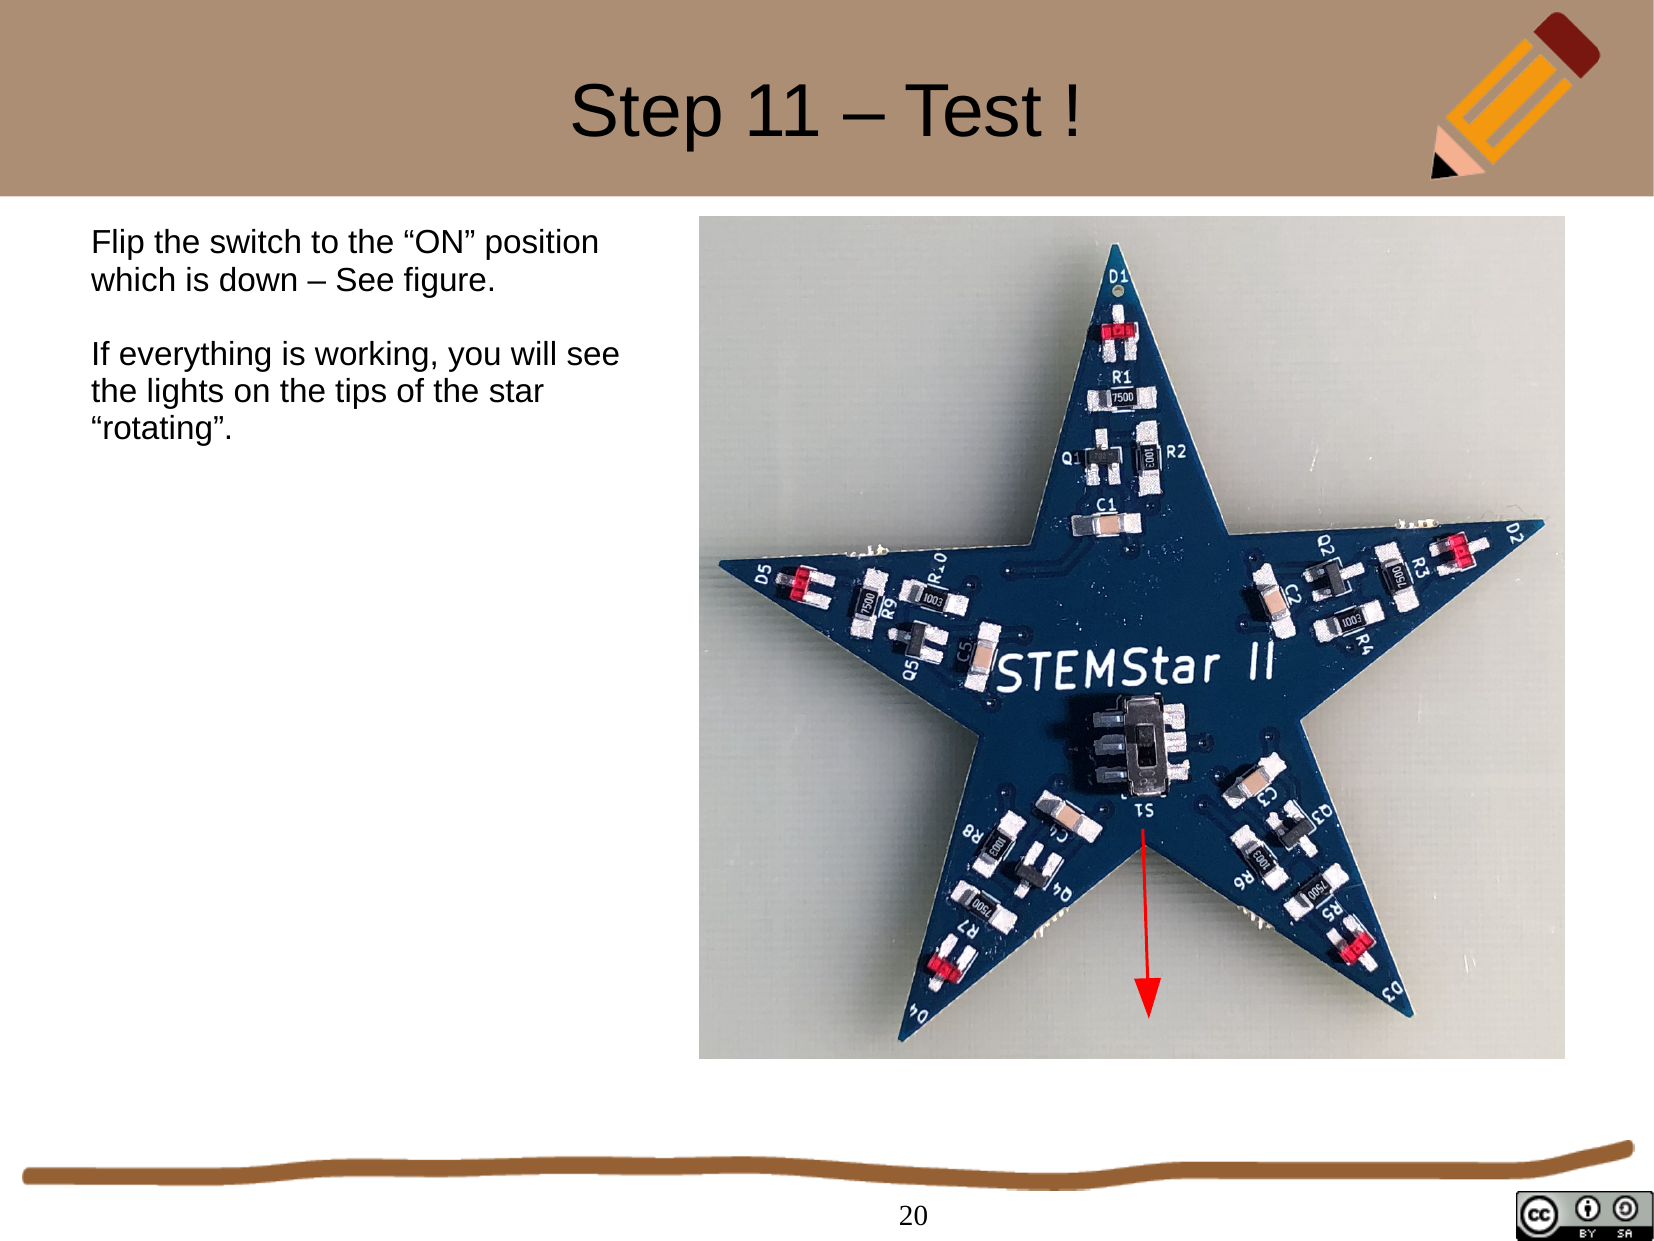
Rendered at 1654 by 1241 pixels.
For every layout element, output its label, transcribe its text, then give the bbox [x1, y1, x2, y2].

picture [699, 216, 1565, 1059]
text_box Flip the switch to the “ON” position which is down – See figure. If everything is working, you will see the lights on the tips of the star “rotating”. [40, 216, 685, 615]
title Step 11 – Test ! [82, 49, 1571, 172]
picture [22, 1140, 1654, 1241]
picture [1430, 12, 1601, 181]
